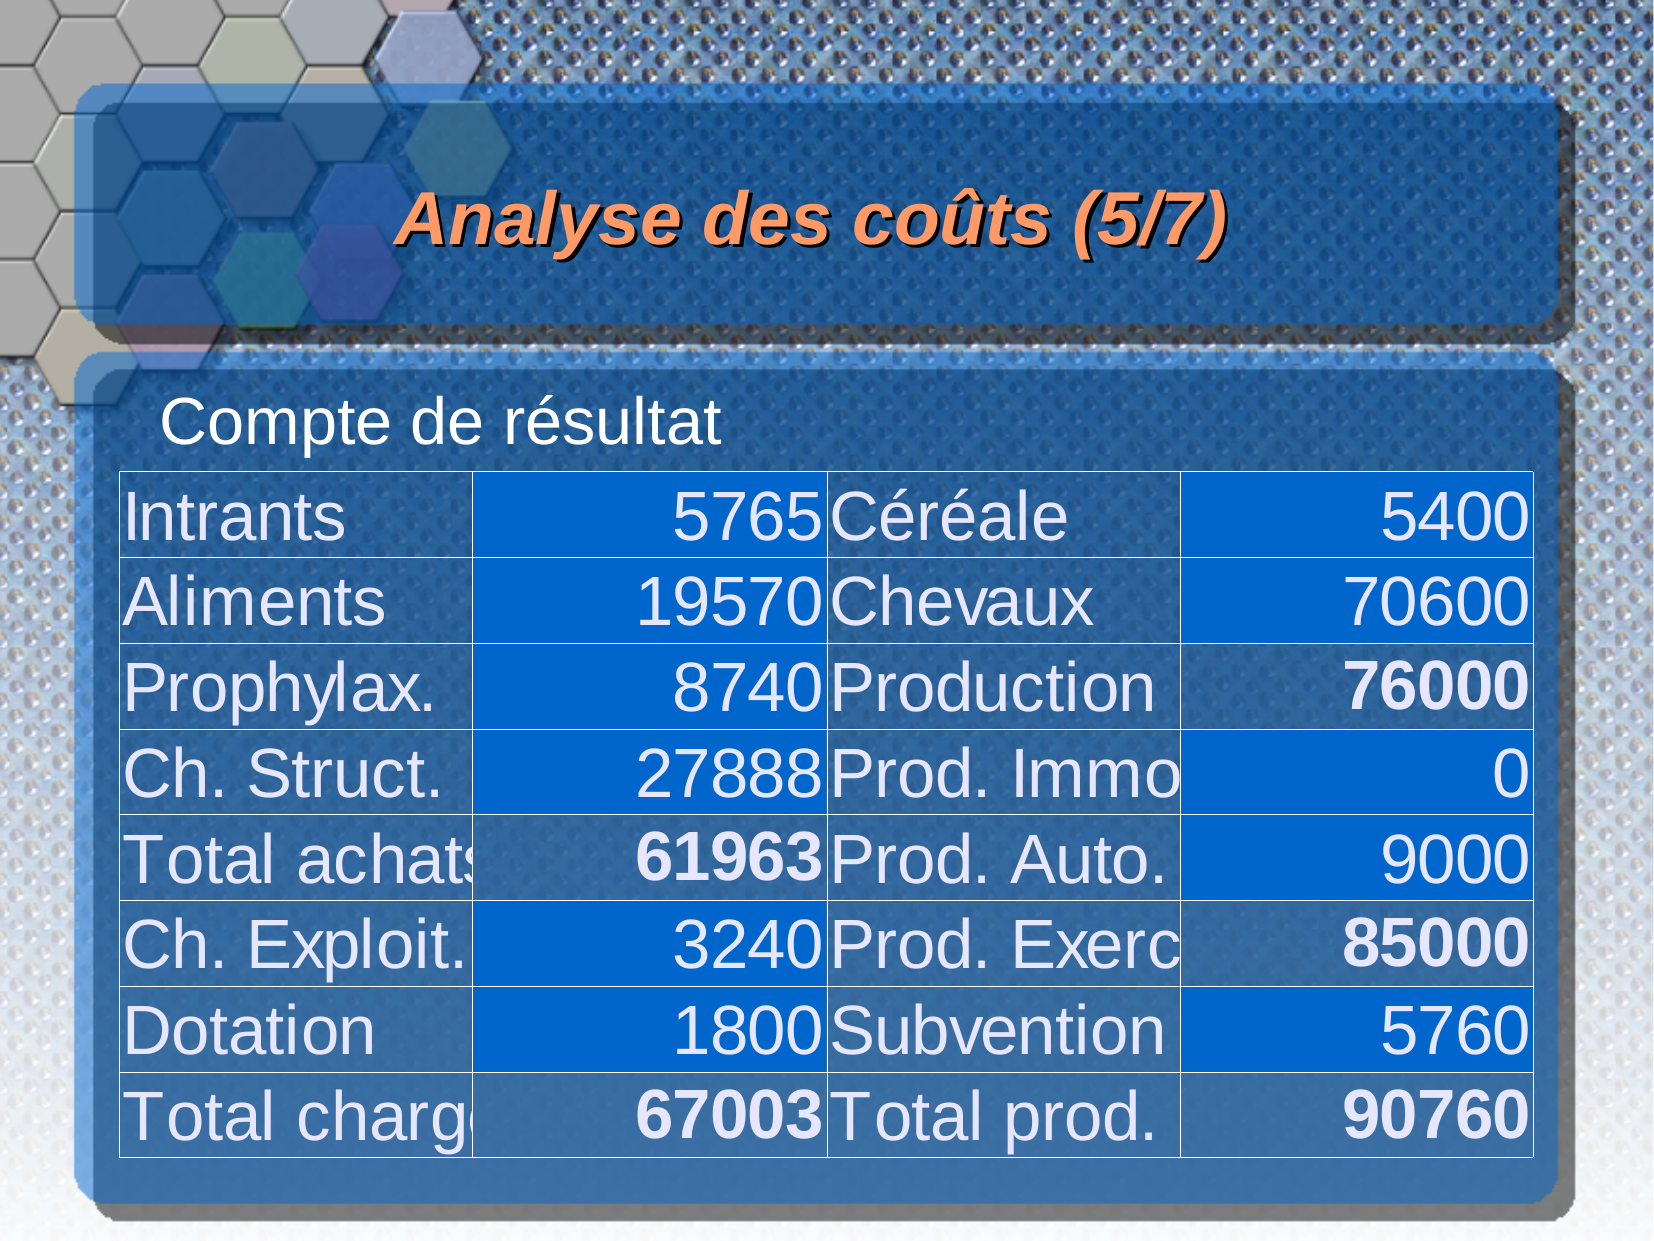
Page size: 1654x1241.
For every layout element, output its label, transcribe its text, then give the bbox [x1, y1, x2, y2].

chart [119, 471, 1538, 1162]
title Analyse des coûts (5/7) [88, 114, 1534, 322]
picture [0, 0, 1654, 1241]
list Compte de résultat [147, 1162, 1529, 1166]
list Compte de résultat [147, 383, 1529, 471]
